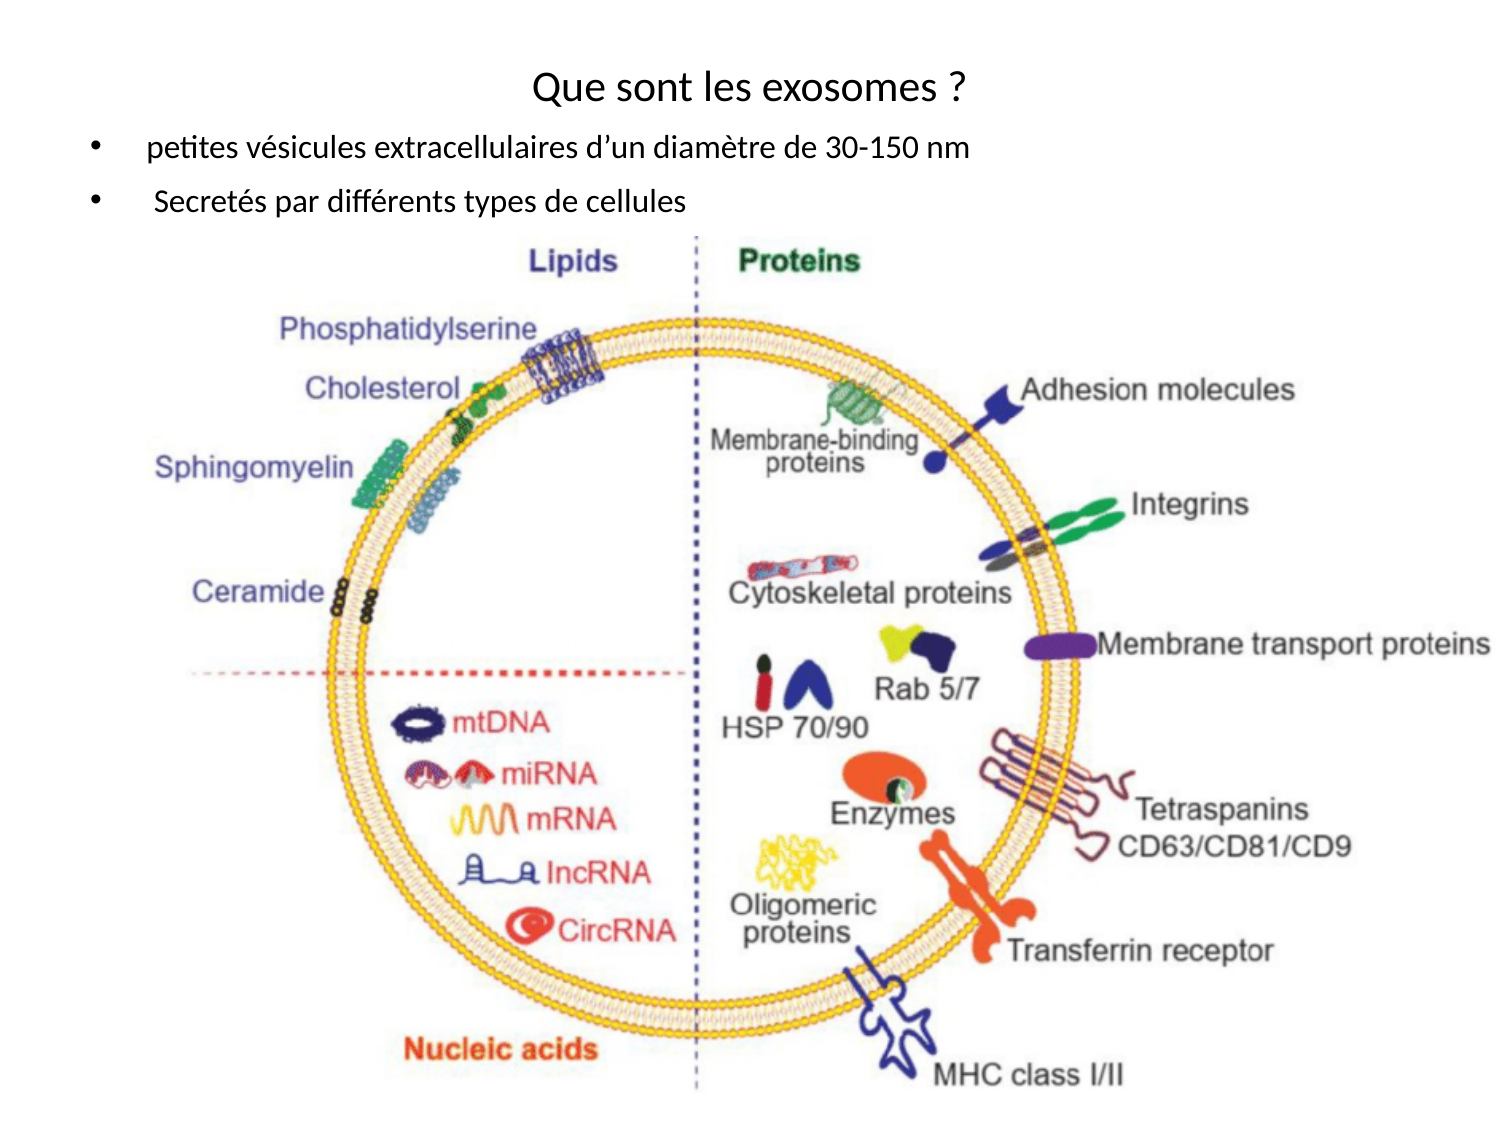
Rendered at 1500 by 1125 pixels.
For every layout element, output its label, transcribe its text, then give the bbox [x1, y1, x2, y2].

title Que sont les exosomes ? [75, 0, 1425, 178]
picture [147, 236, 1496, 1093]
list petites vésicules extracellulaires d’un diamètre de 30-150 nm Secretés par différents types de cellules [75, 118, 1329, 210]
